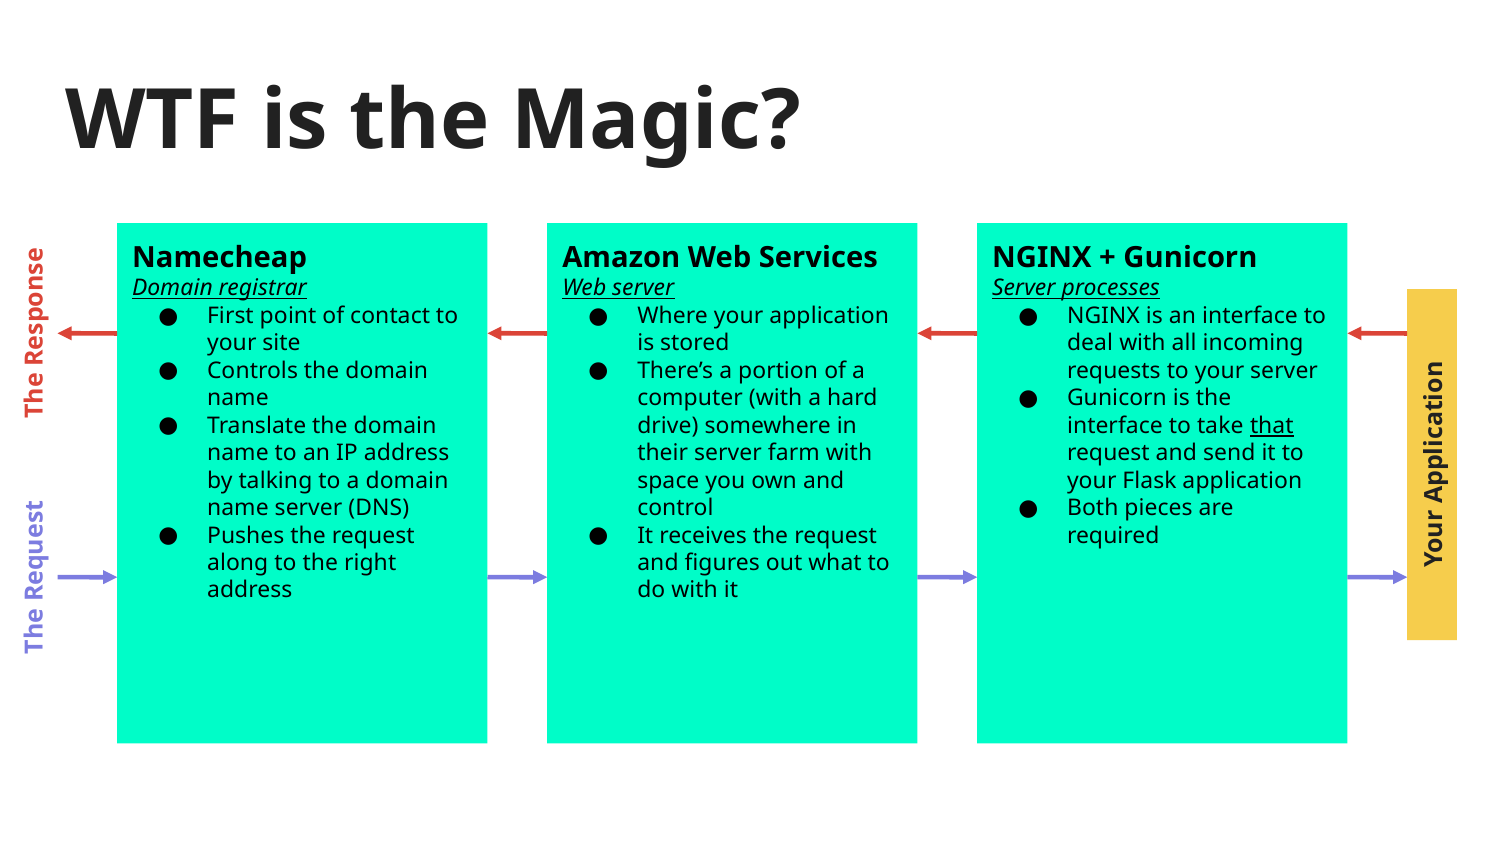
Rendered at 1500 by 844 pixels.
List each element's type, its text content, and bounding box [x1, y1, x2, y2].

text_box Amazon Web Services Web server Where your application is stored There’s a portion of a computer (with a hard drive) somewhere in their server farm with space you own and control It receives the request and figures out what to do with it [547, 223, 918, 744]
text_box NGINX + Gunicorn Server processes NGINX is an interface to deal with all incoming requests to your server Gunicorn is the interface to take that request and send it to your Flask application Both pieces are required [977, 223, 1348, 744]
text_box The Request [7, 459, 58, 695]
title WTF is the Magic? [50, 50, 1451, 174]
text_box Your Application [1407, 289, 1457, 641]
text_box The Response [7, 215, 58, 452]
text_box Namecheap Domain registrar First point of contact to your site Controls the domain name Translate the domain name to an IP address by talking to a domain name server (DNS) Pushes the request along to the right address [117, 223, 488, 744]
